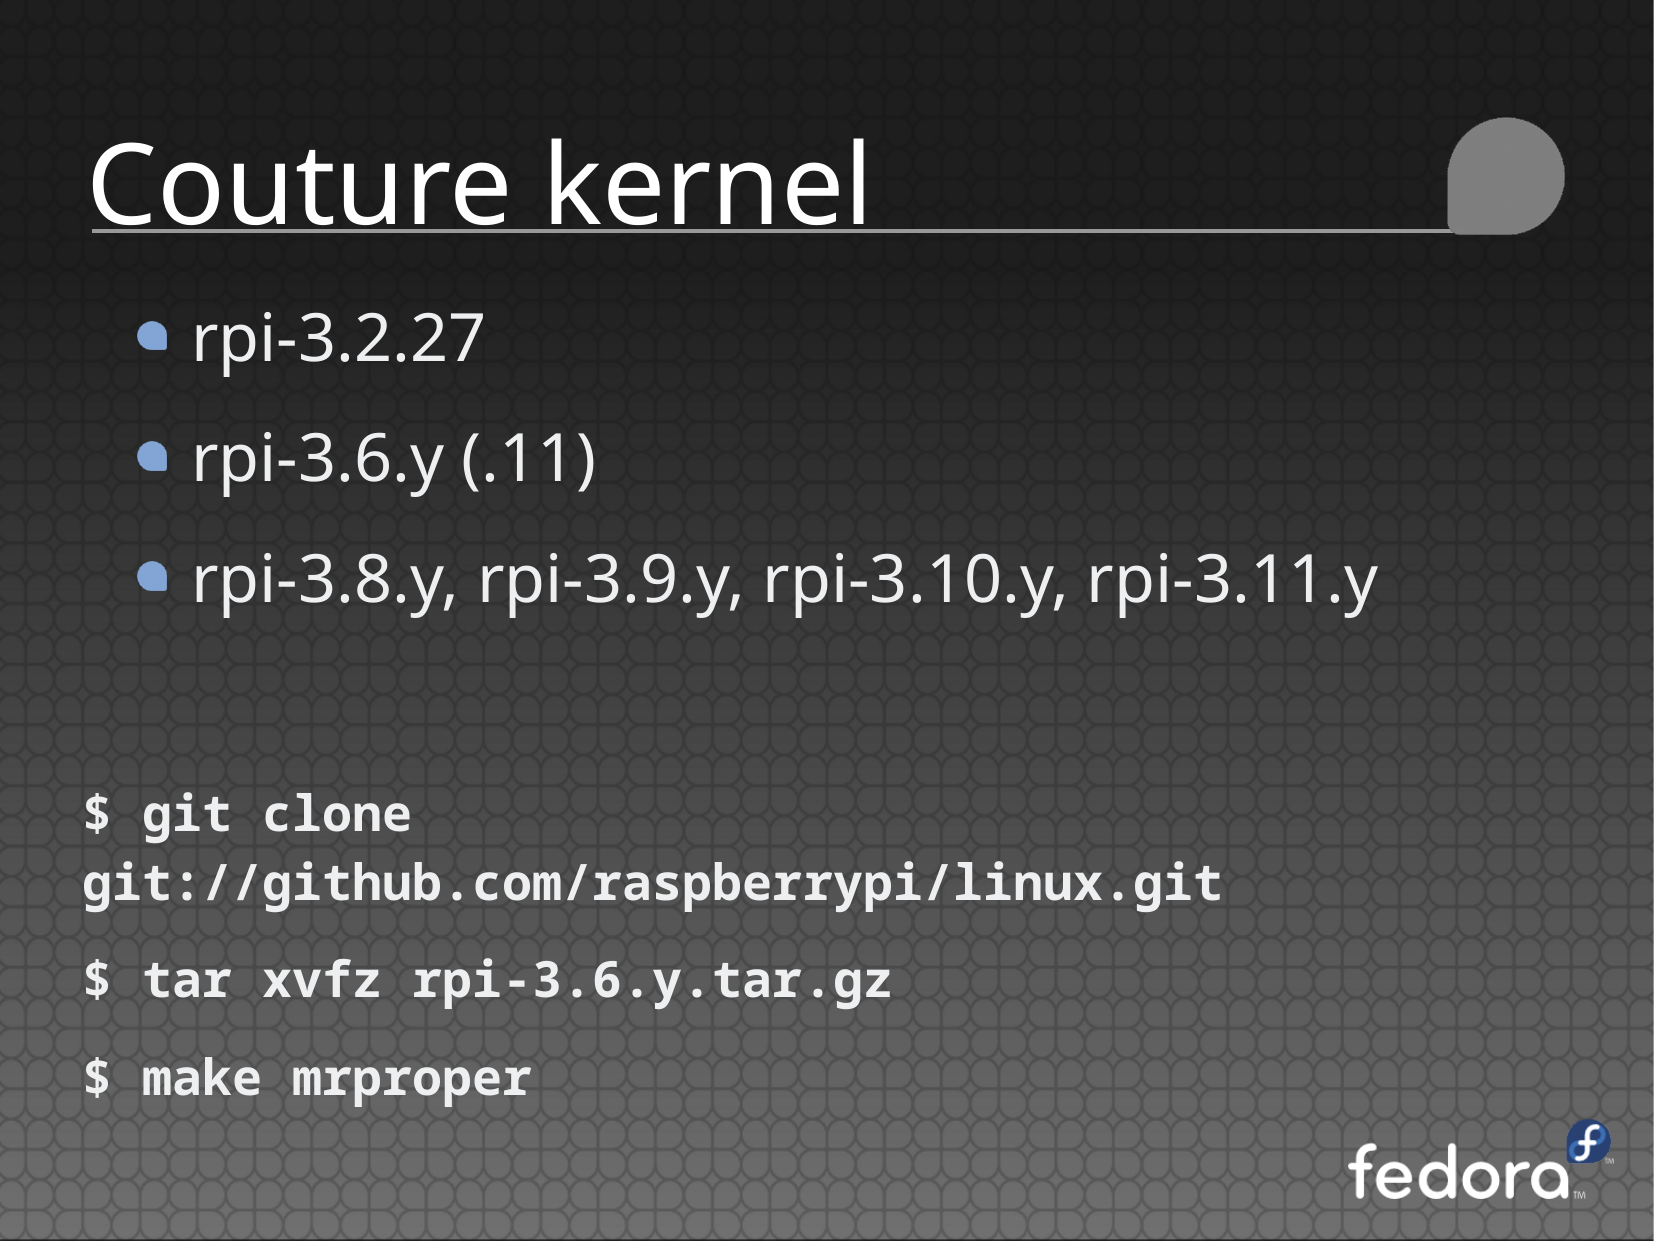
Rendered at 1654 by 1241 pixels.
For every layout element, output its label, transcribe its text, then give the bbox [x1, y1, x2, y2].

title Couture kernel [86, 112, 1576, 249]
picture [0, 0, 1654, 1241]
list rpi-3.2.27 rpi-3.6.y (.11) rpi-3.8.y, rpi-3.9.y, rpi-3.10.y, rpi-3.11.y $ git clone git://github.com/raspberrypi/linux.git $ tar xvfz rpi-3.6.y.tar.gz $ make mrproper [82, 290, 1571, 1020]
